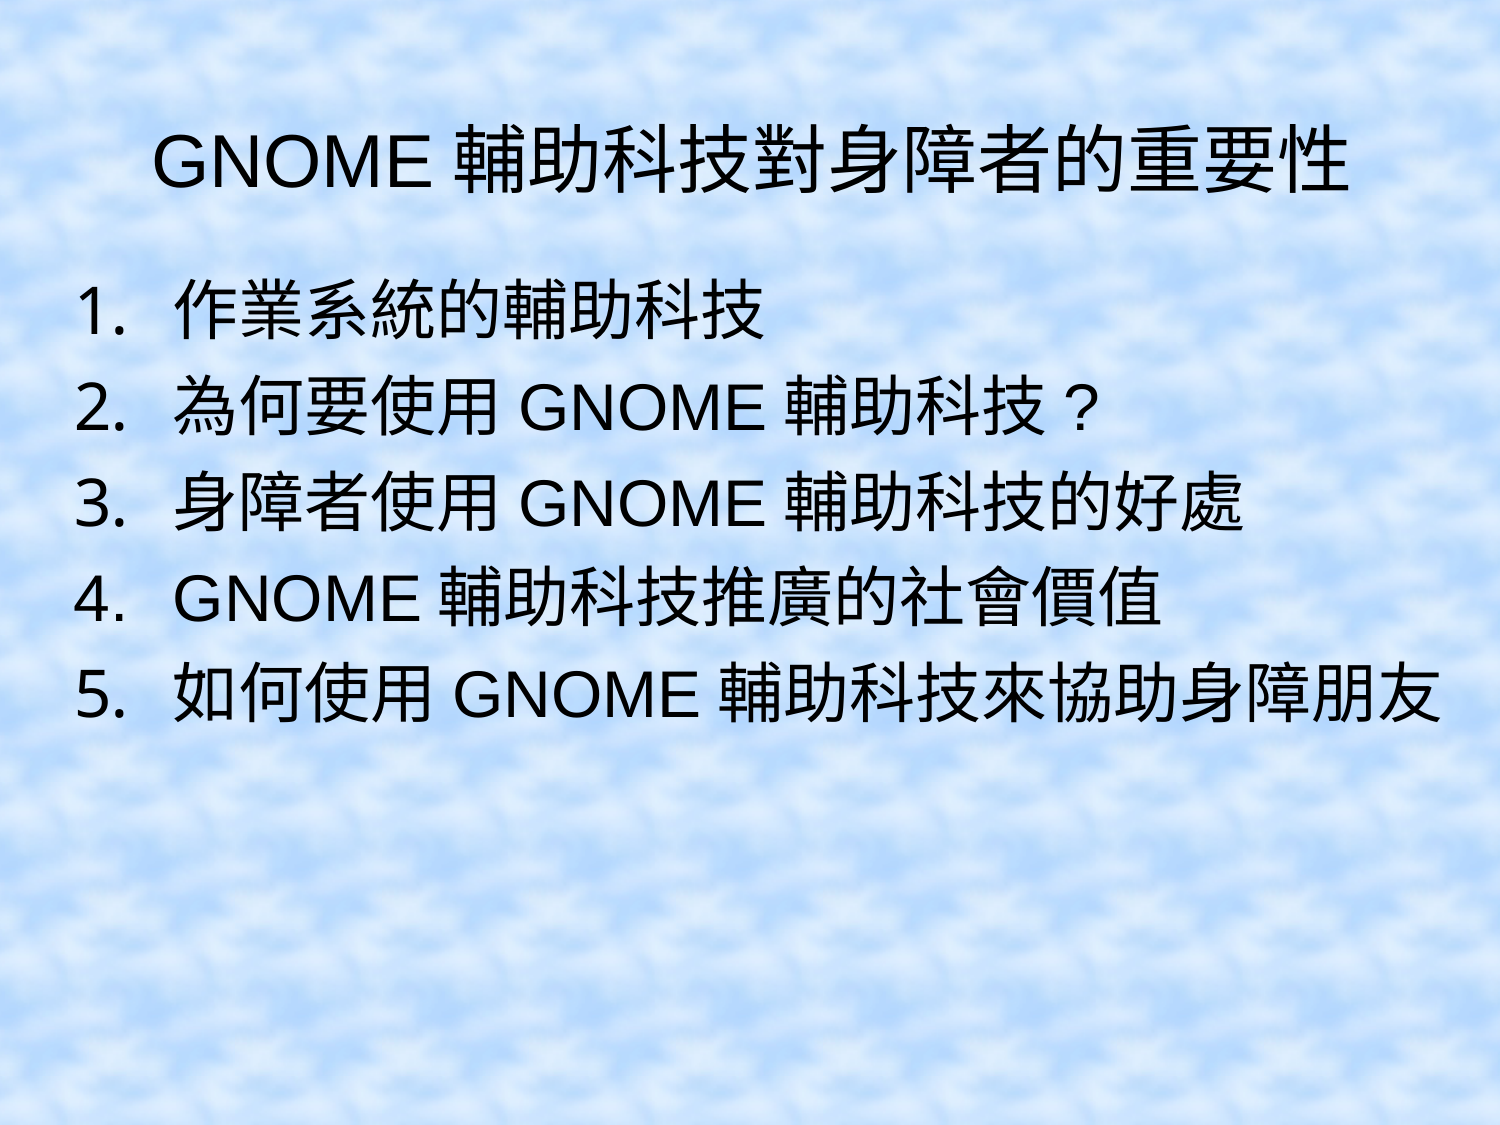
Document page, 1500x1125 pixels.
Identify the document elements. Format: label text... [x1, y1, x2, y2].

list 作業系統的輔助科技 為何要使用GNOME輔助科技? 身障者使用GNOME輔助科技的好處 GNOME輔助科技推廣的社會價值 如何使用GNOME輔助科技來協助身障朋友 [59, 260, 1459, 752]
title GNOME輔助科技對身障者的重要性 [76, 66, 1427, 250]
picture [0, 0, 1500, 1125]
